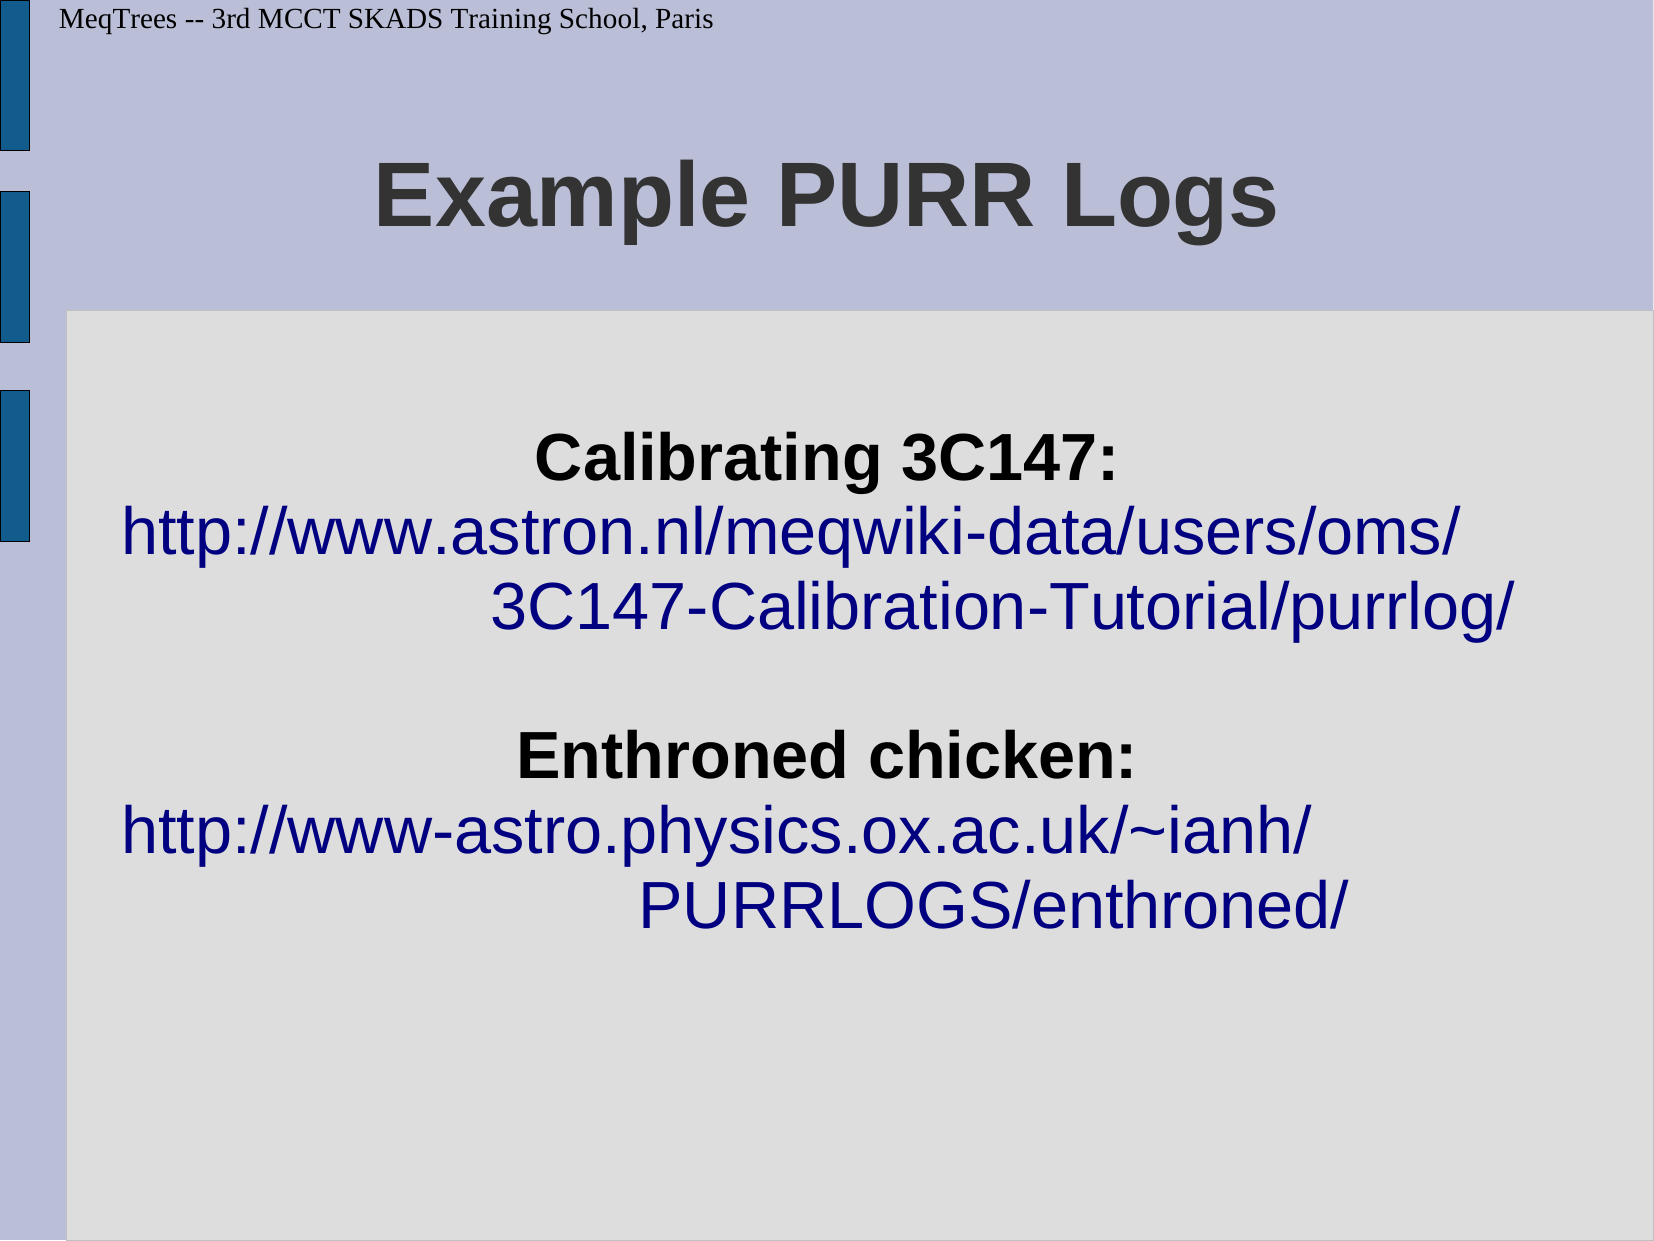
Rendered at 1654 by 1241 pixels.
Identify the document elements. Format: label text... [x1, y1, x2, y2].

title Example PURR Logs [121, 98, 1534, 291]
list Calibrating 3C147: http://www.astron.nl/meqwiki-data/users/oms/ 3C147-Calibration-Tutorial/purrlog/ Enthroned chicken: http://www-astro.physics.ox.ac.uk/~ianh/ PURRLOGS/enthroned/ [121, 344, 1534, 1149]
